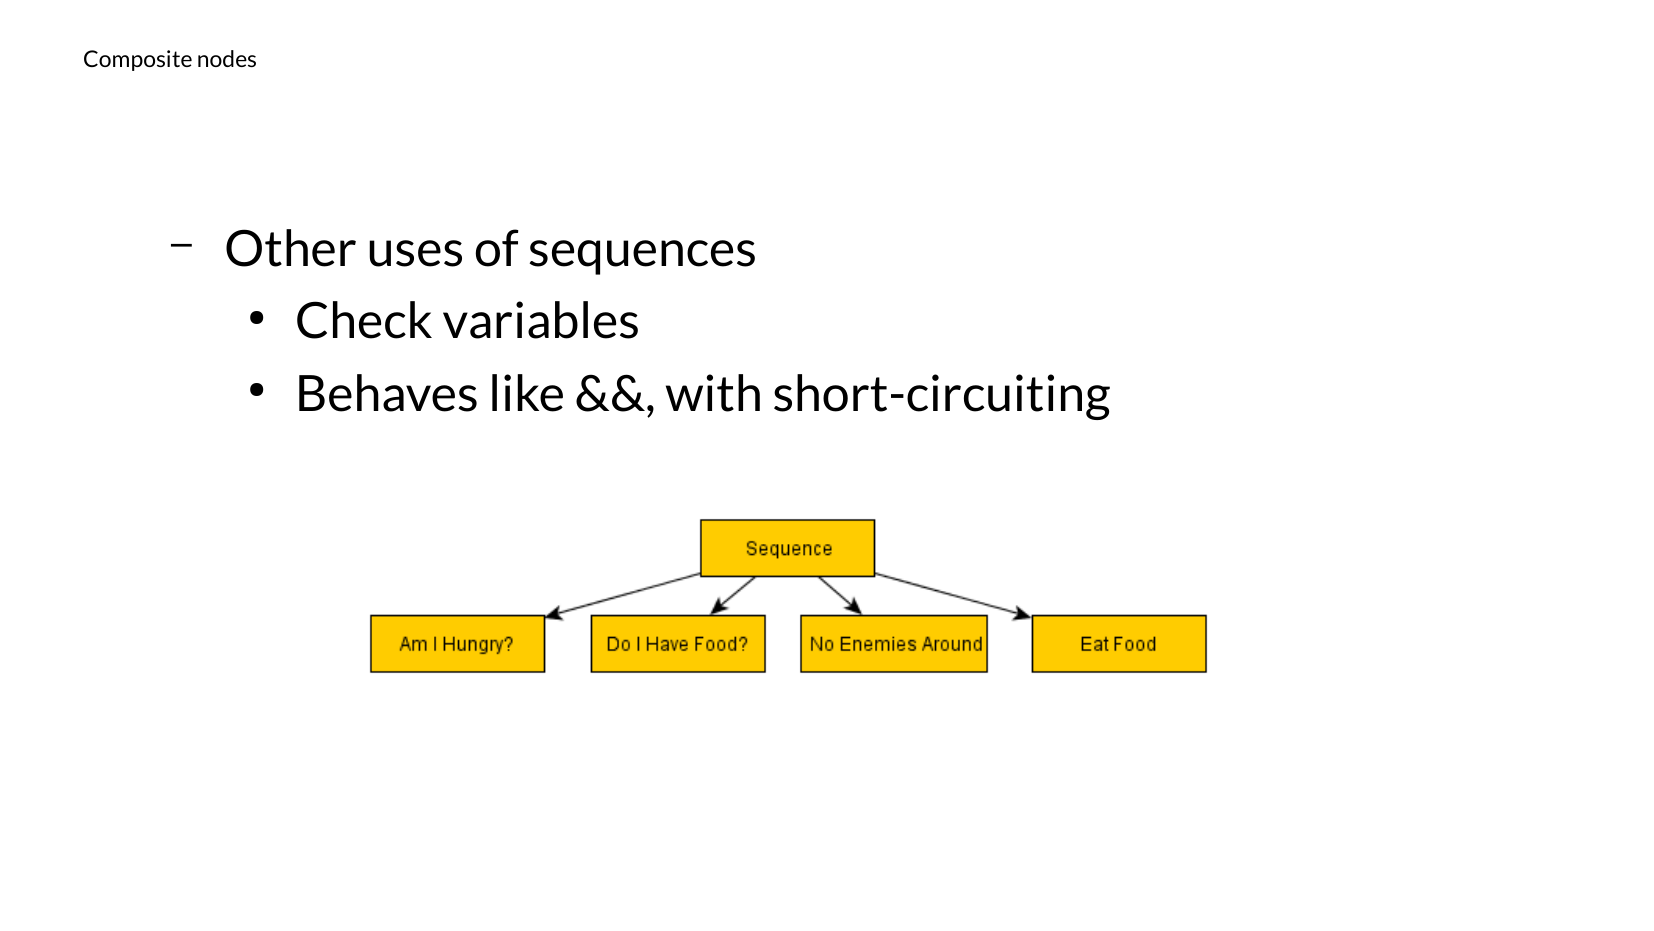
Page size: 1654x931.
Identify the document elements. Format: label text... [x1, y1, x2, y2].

list Other uses of sequences Check variables Behaves like &&, with short-circuiting [82, 217, 1571, 839]
title Composite nodes [83, 0, 1571, 119]
picture [347, 496, 1229, 695]
